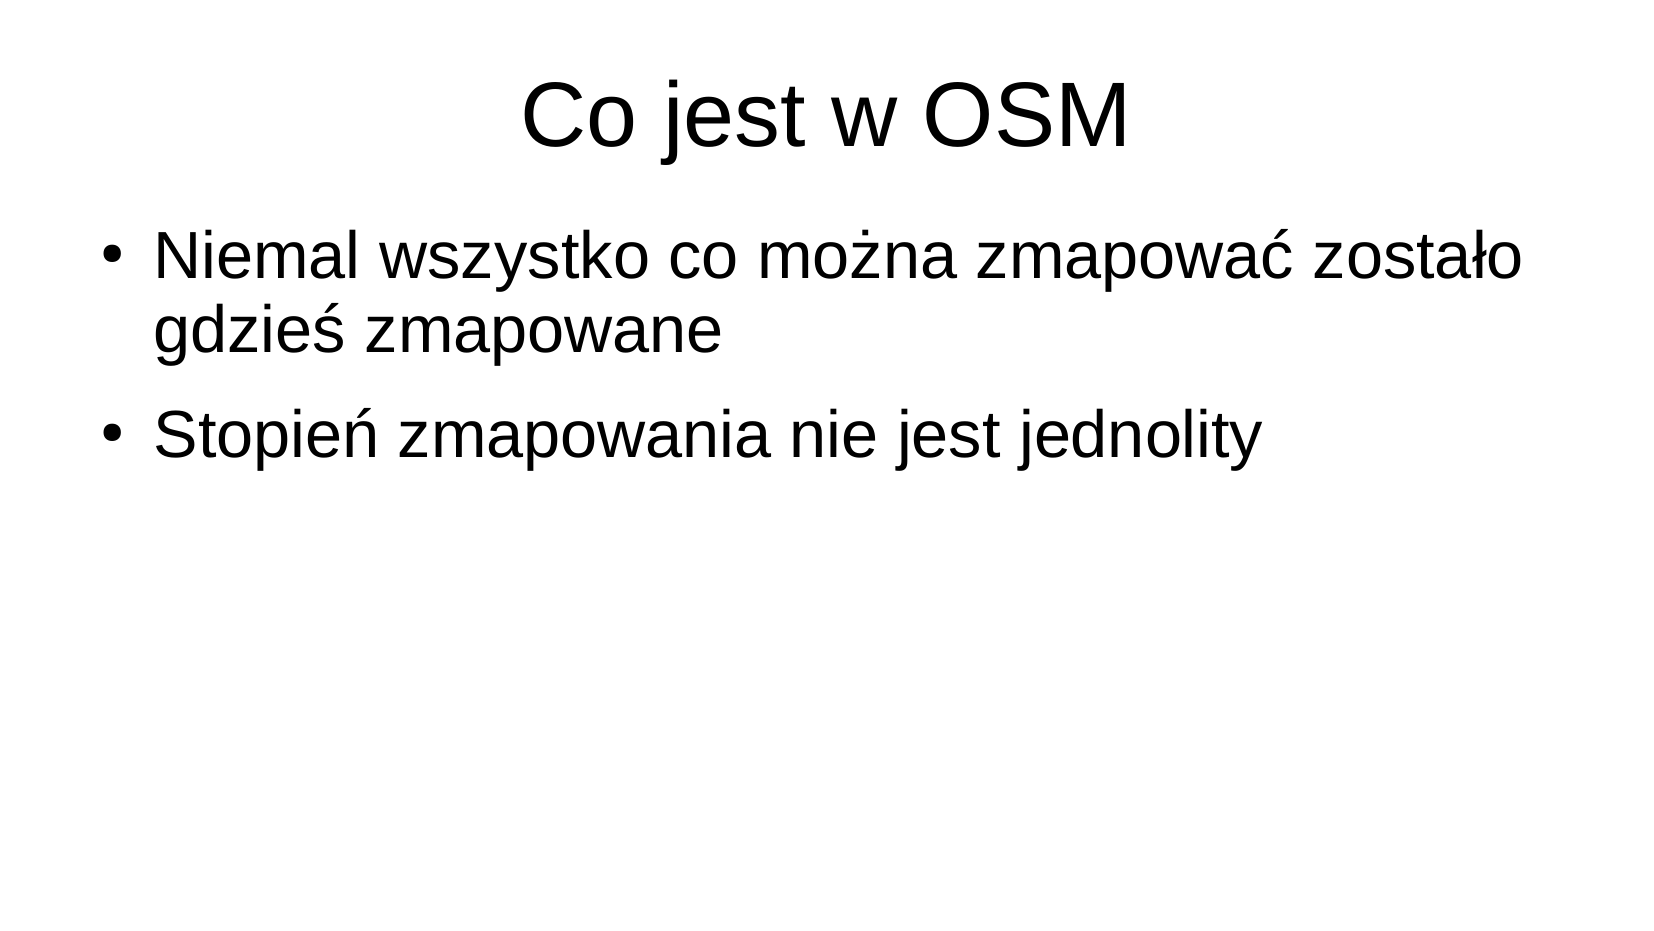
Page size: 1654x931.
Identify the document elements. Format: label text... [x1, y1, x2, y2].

list Niemal wszystko co można zmapować zostało gdzieś zmapowane Stopień zmapowania nie jest jednolity [82, 217, 1571, 757]
title Co jest w OSM [82, 37, 1571, 193]
